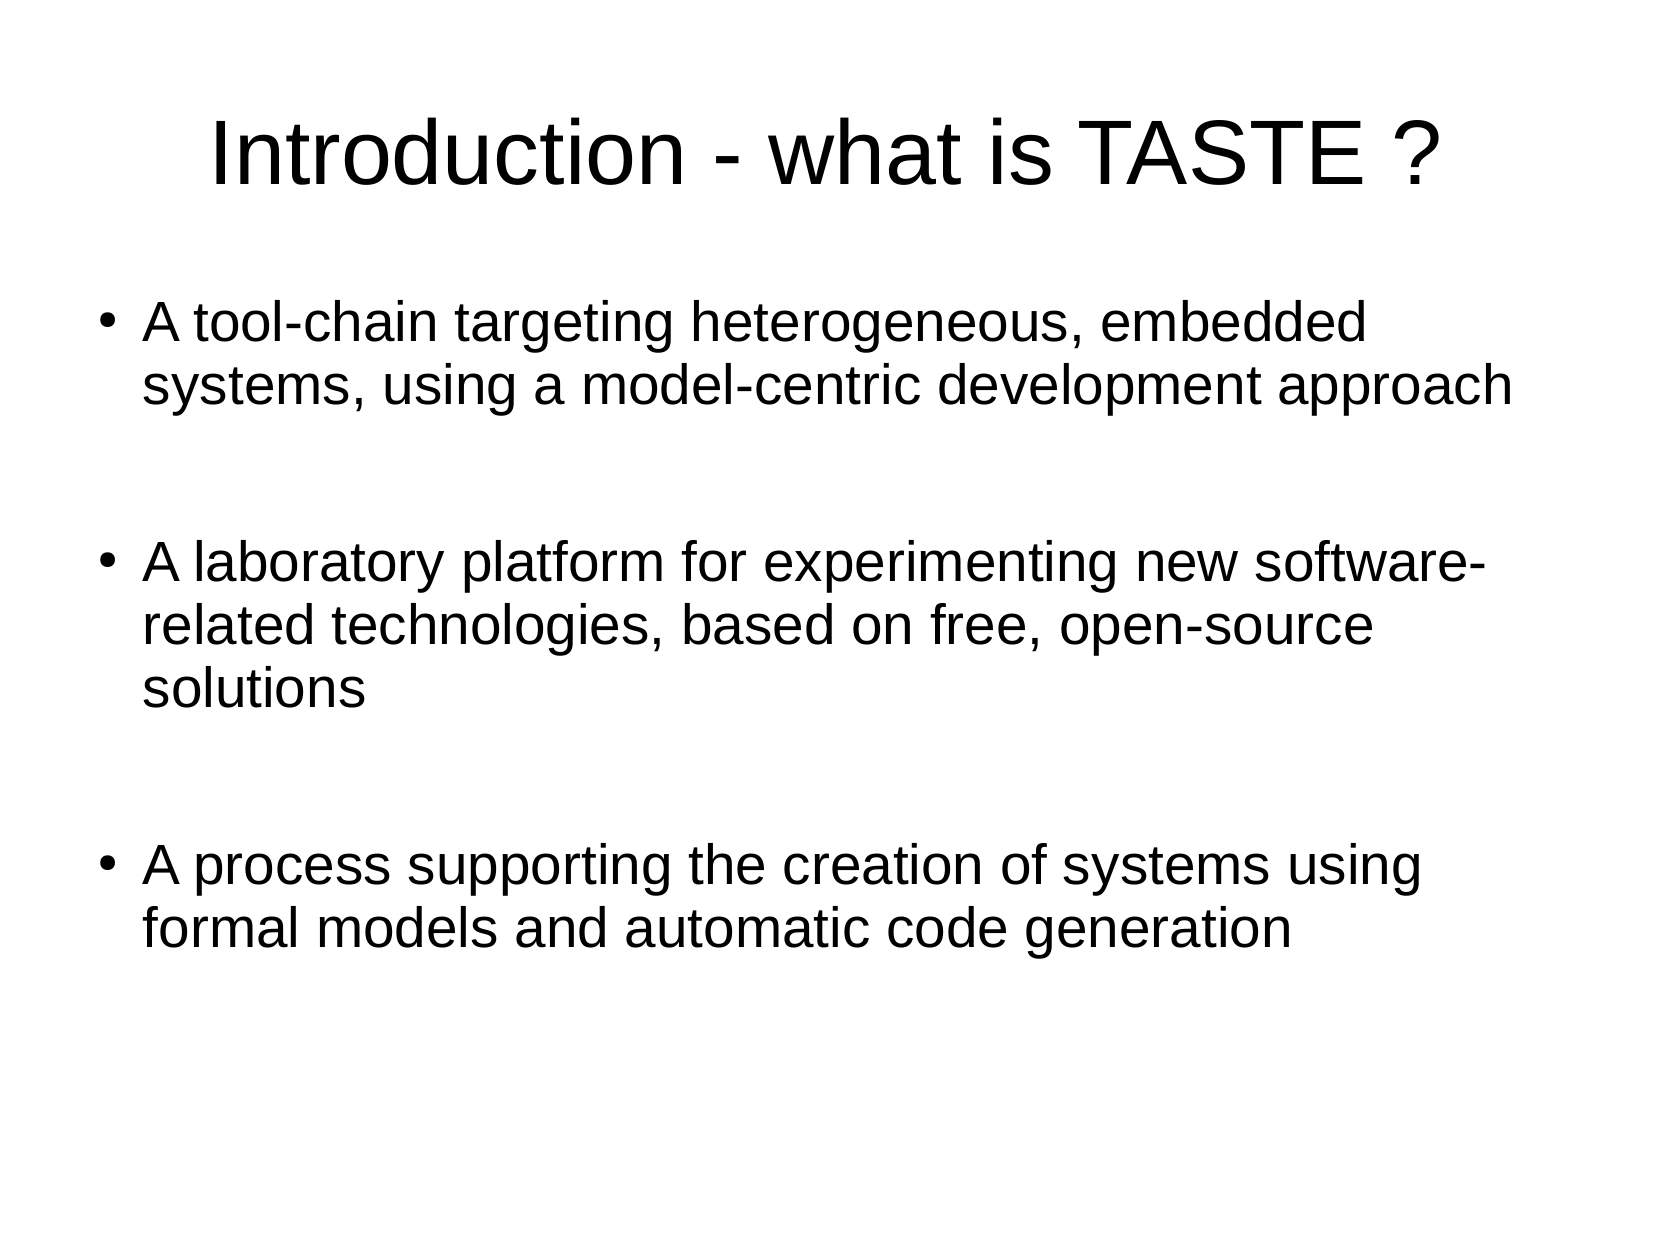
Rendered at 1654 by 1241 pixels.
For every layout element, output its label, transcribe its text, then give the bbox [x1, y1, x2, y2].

list A tool-chain targeting heterogeneous, embedded systems, using a model-centric development approach A laboratory platform for experimenting new software-related technologies, based on free, open-source solutions A process supporting the creation of systems using formal models and automatic code generation [82, 290, 1538, 1010]
title Introduction - what is TASTE ? [82, 49, 1571, 257]
